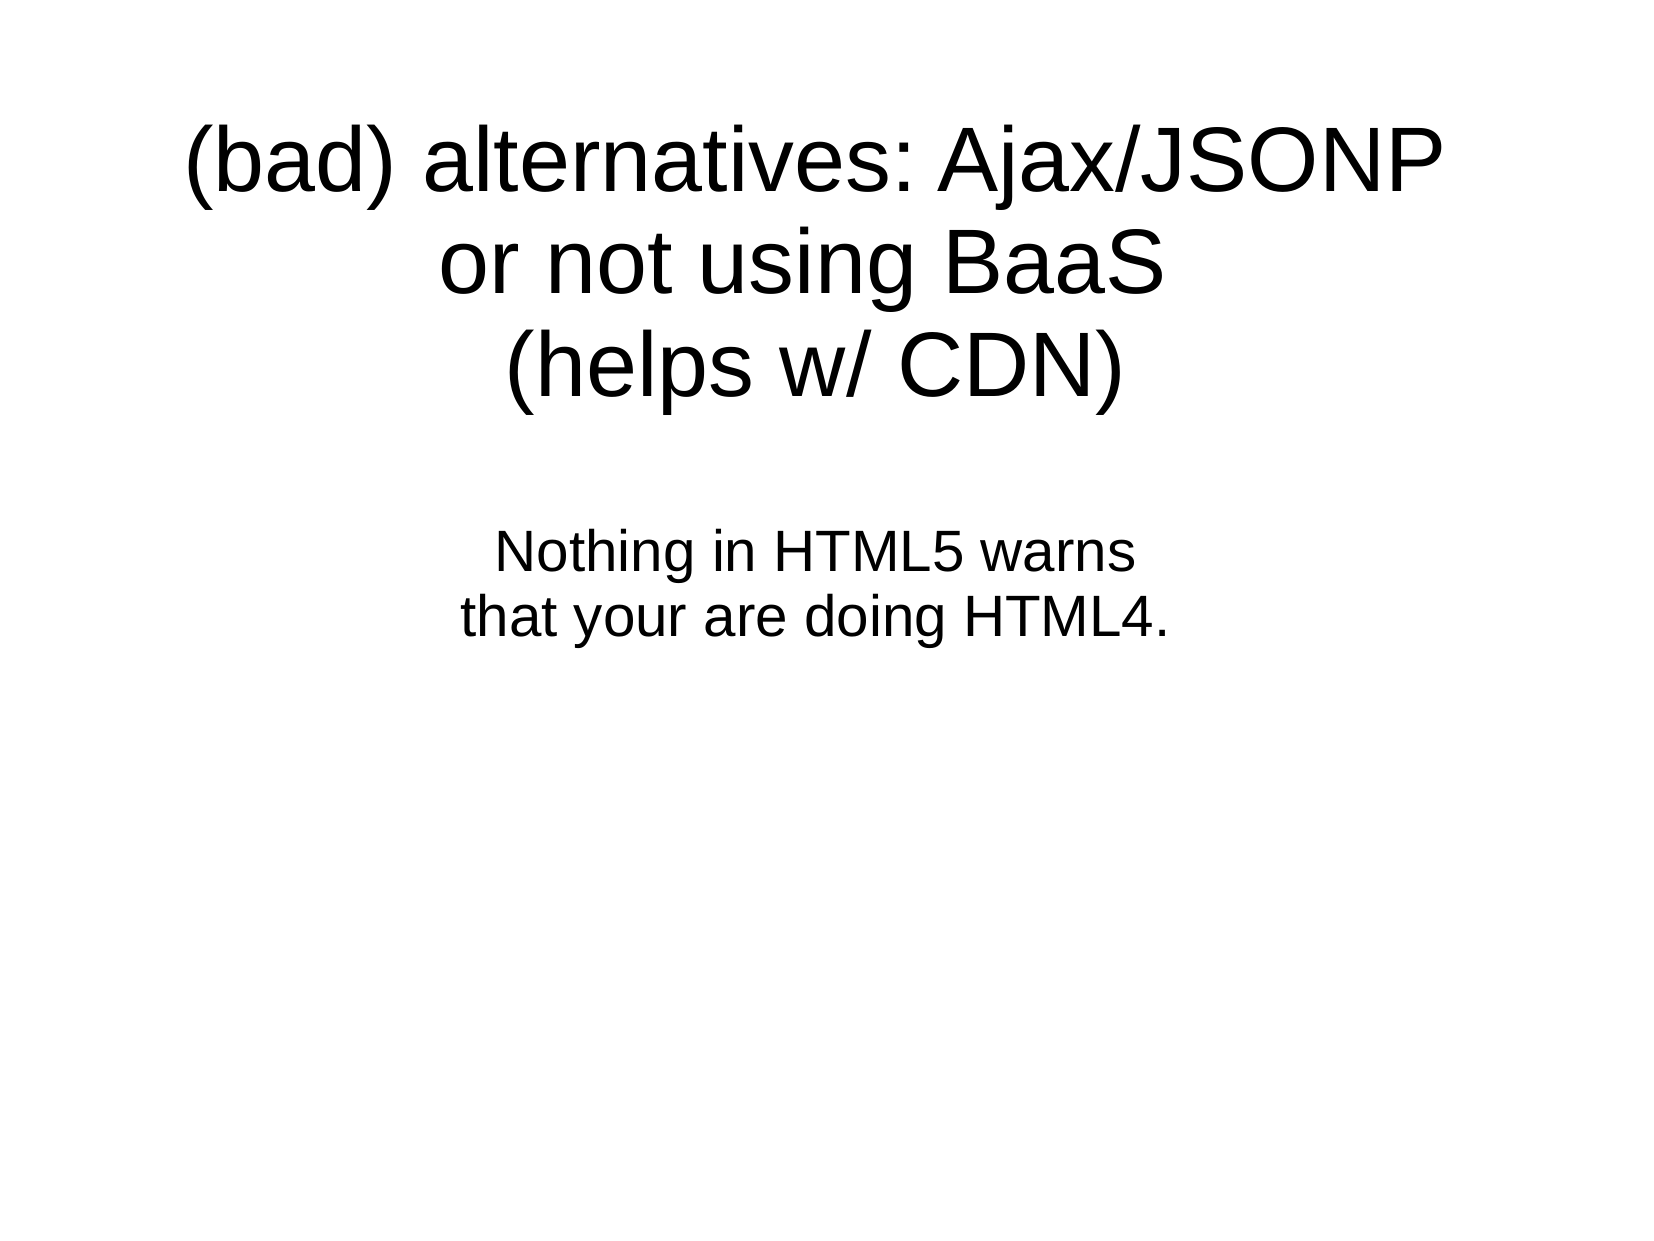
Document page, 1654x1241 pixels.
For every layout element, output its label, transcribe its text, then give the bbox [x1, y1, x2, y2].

title (bad) alternatives: Ajax/JSONP or not using BaaS (helps w/ CDN) Nothing in HTML5 warns that your are doing HTML4. [71, 108, 1561, 649]
